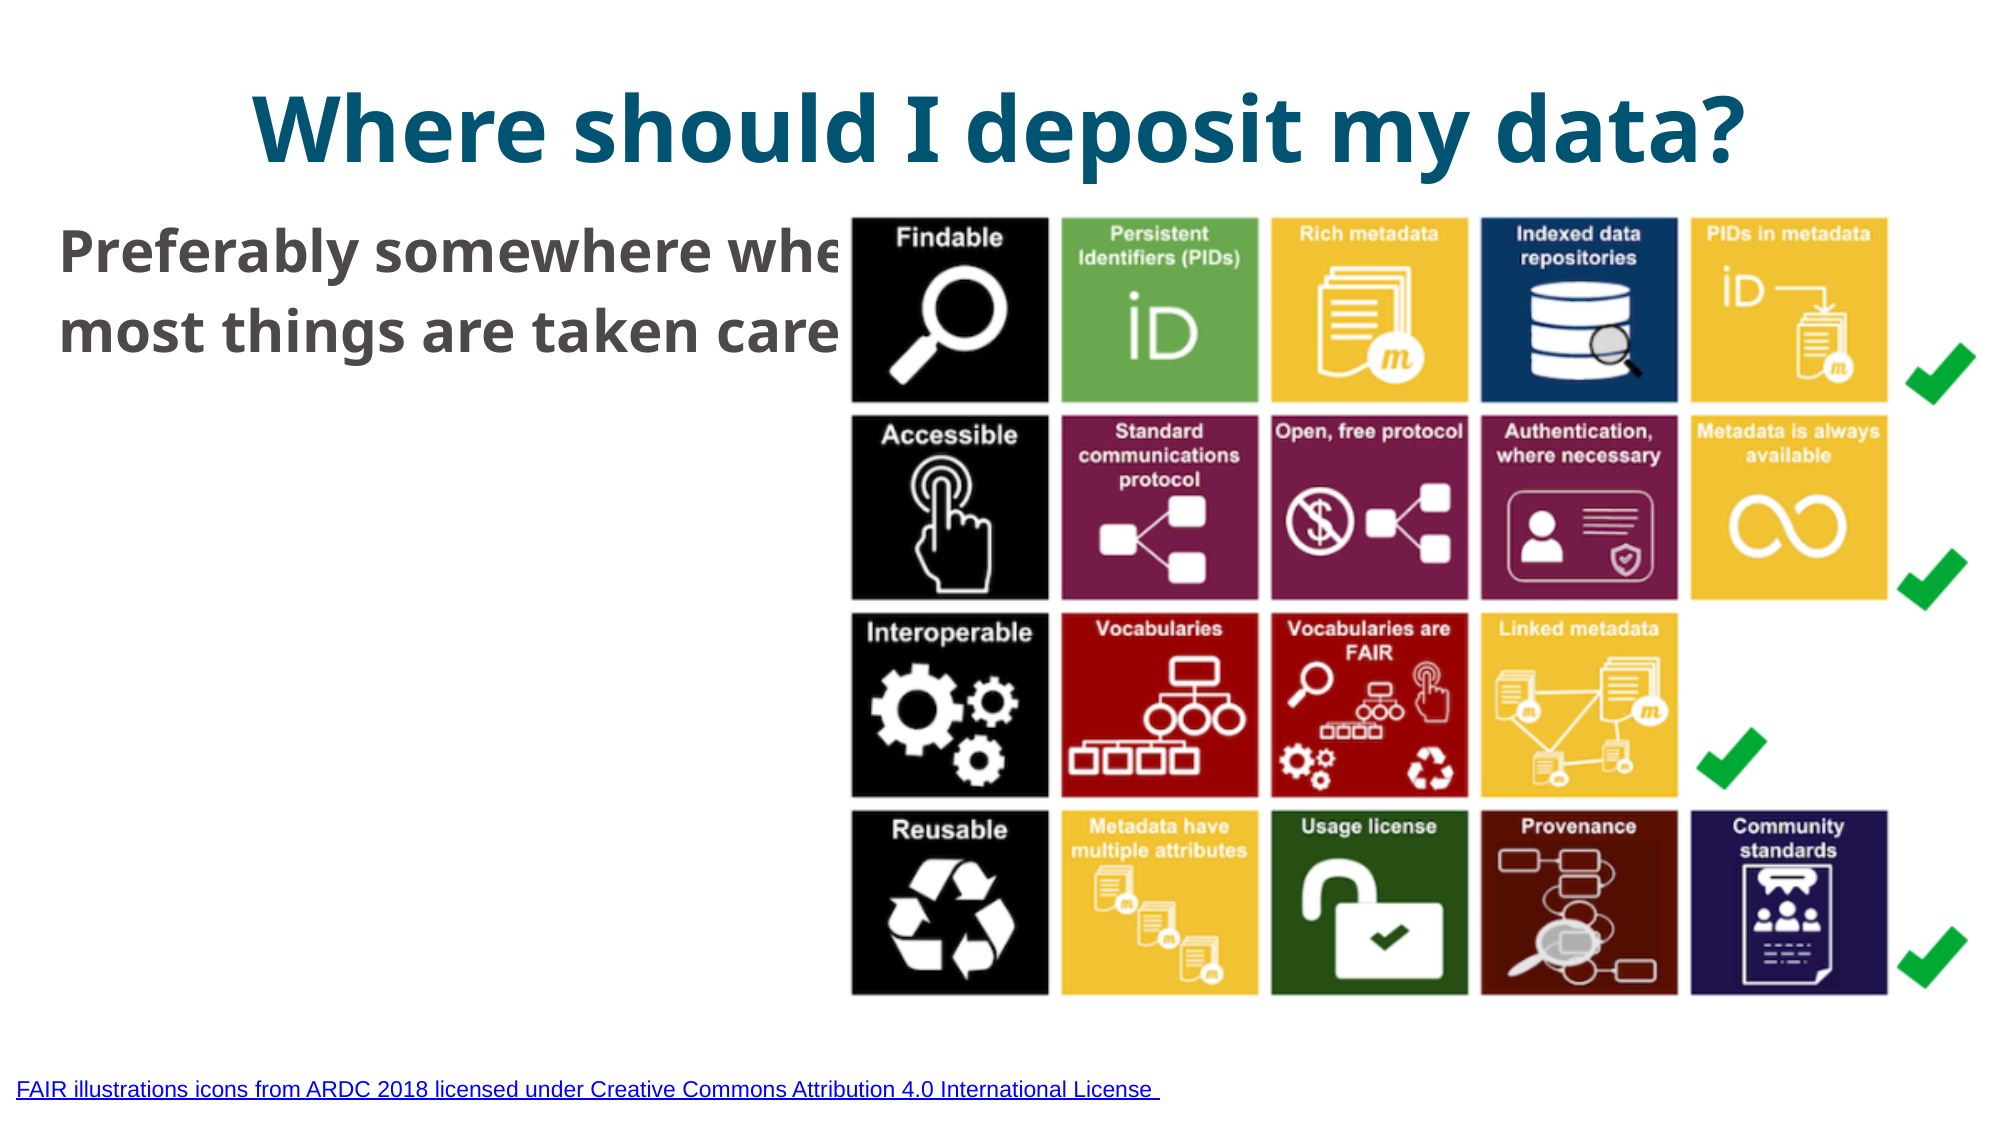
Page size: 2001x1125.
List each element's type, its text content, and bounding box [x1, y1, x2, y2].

text_box FAIR illustrations icons from ARDC 2018 licensed under Creative Commons Attribution 4.0 International License [1, 1066, 1282, 1125]
picture [838, 201, 1983, 1015]
text_box Where should I deposit my data? [137, 20, 1863, 203]
text_box Preferably somewhere where most things are taken care of? [43, 203, 838, 1014]
